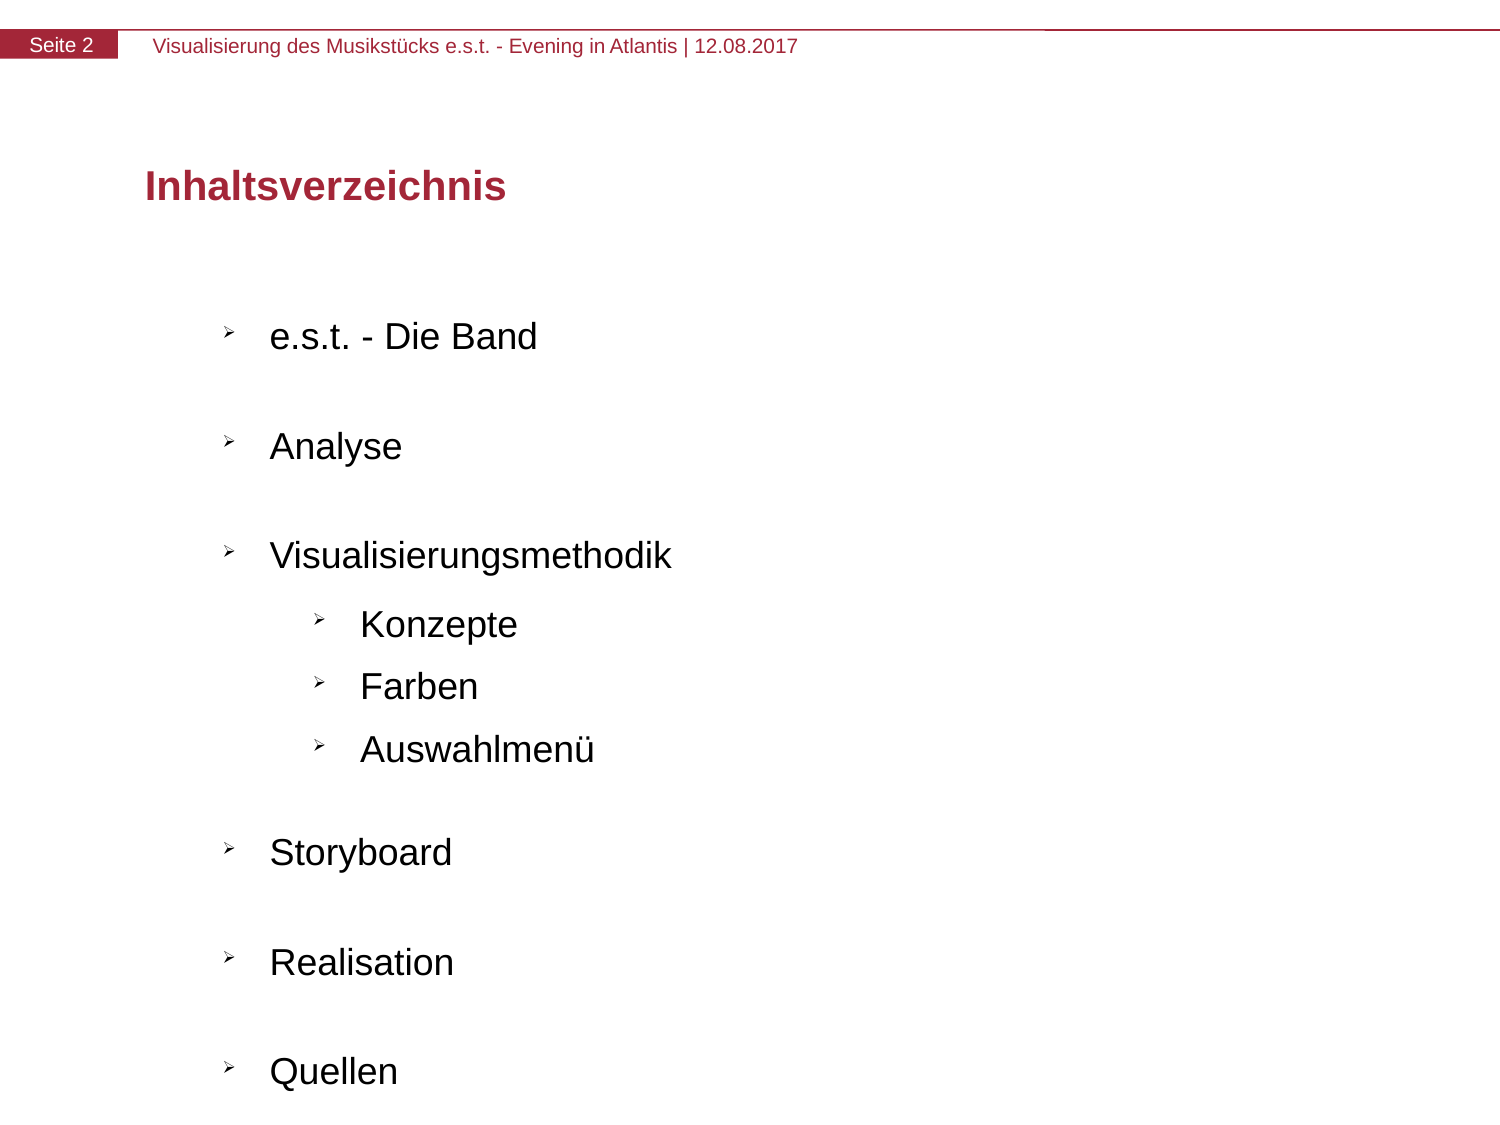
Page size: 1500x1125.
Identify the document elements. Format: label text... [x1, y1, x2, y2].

title Inhaltsverzeichnis [129, 129, 1410, 238]
list e.s.t. - Die Band Analyse Visualisierungsmethodik Konzepte Farben Auswahlmenü Storyboard Realisation Quellen [132, 259, 1371, 860]
